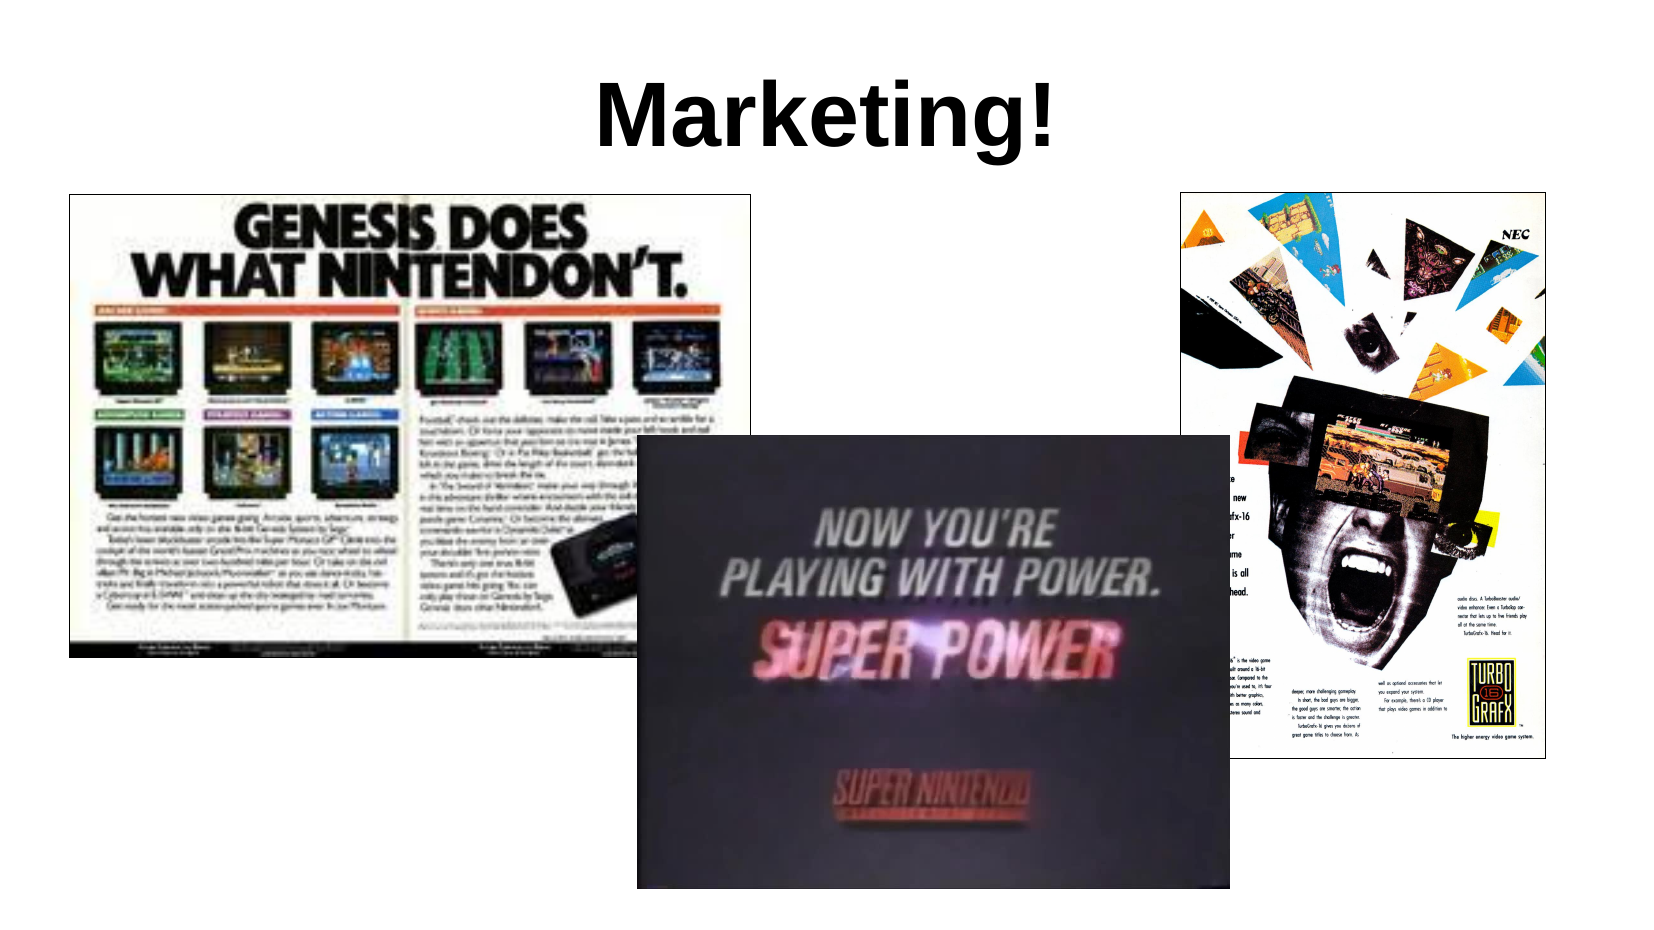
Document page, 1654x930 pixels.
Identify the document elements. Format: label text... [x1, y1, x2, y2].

picture [69, 192, 1546, 889]
title Marketing! [82, 37, 1571, 193]
